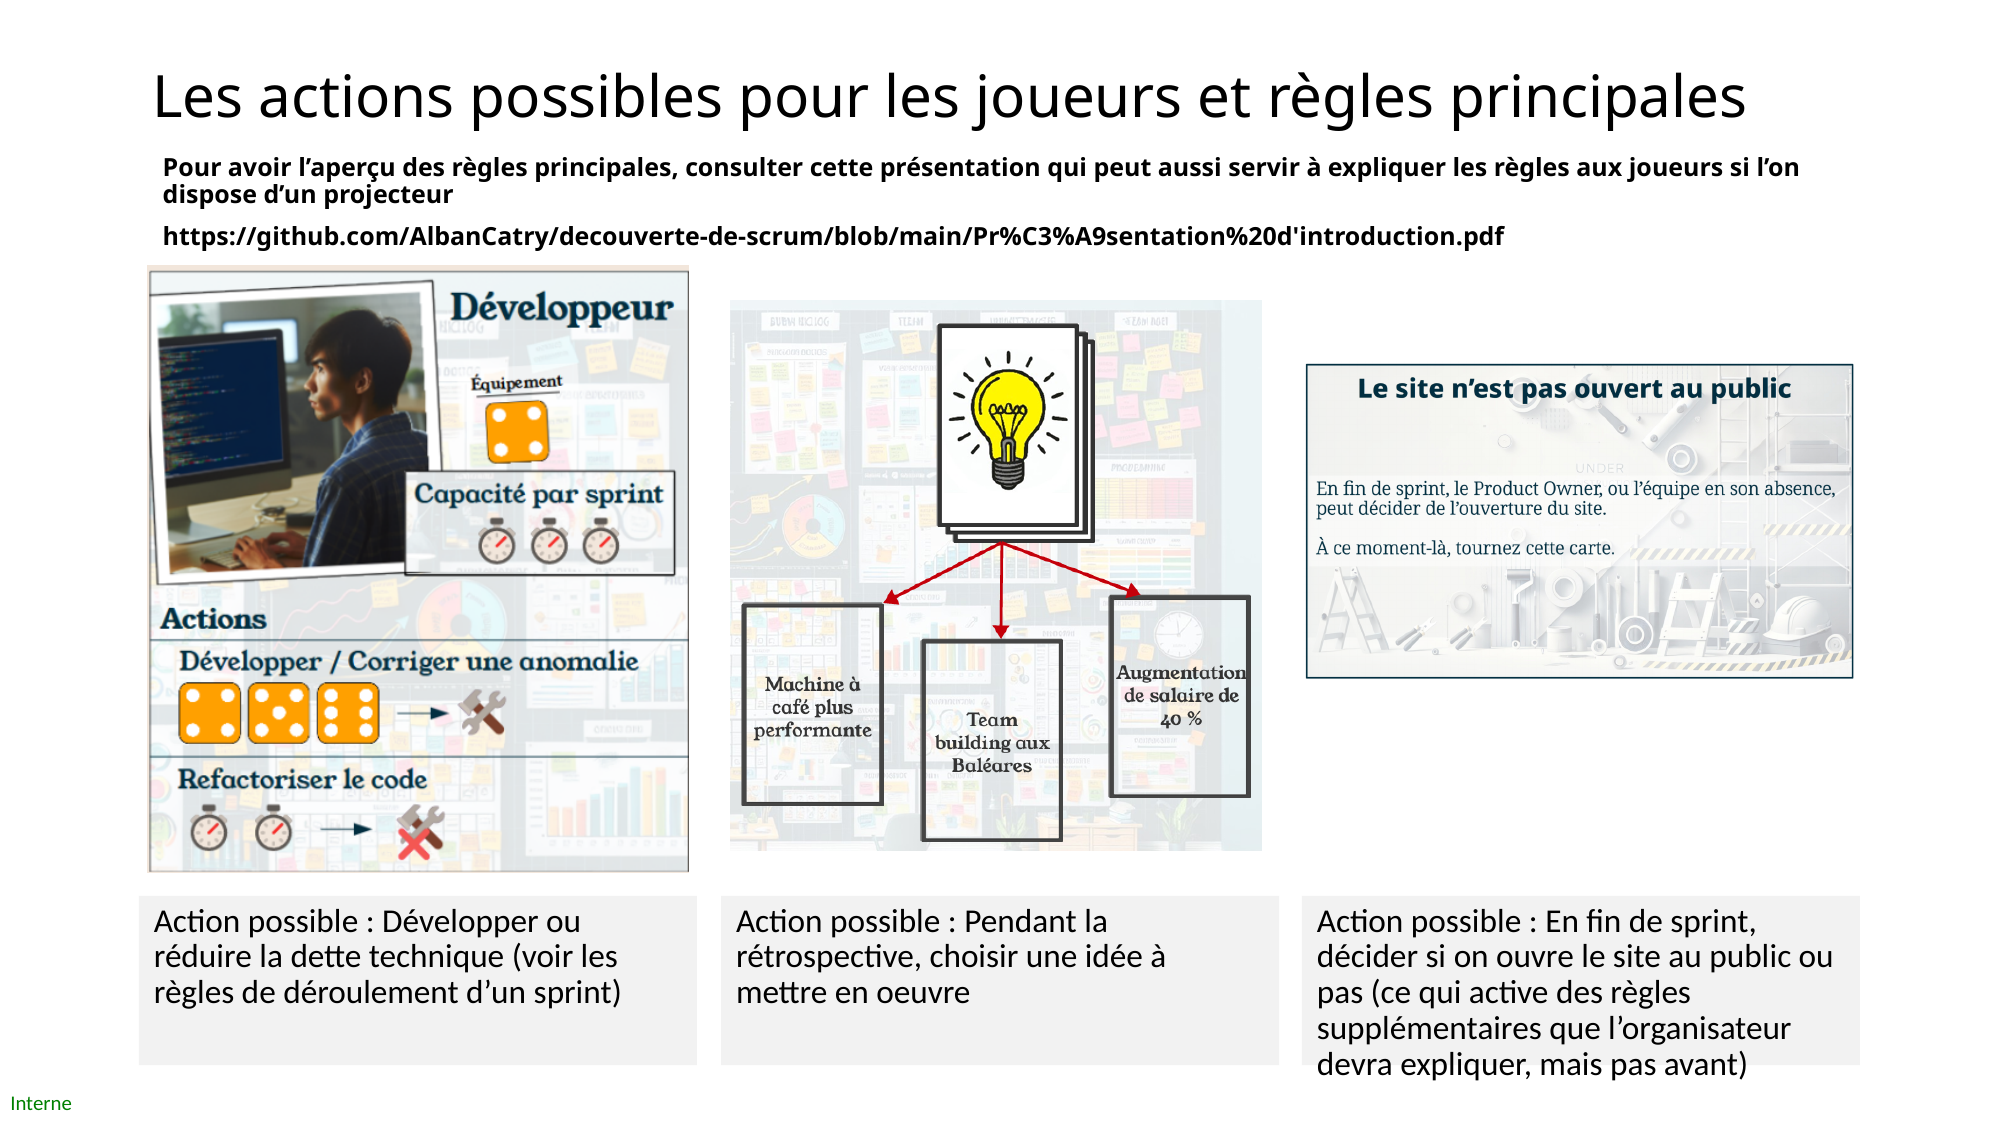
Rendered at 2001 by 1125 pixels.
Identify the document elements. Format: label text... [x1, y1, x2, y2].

list Action possible : En fin de sprint, décider si on ouvre le site au public ou pas (ce qui active des règles supplémentaires que l’organisateur devra expliquer, mais pas avant) [1301, 895, 1860, 1066]
text_box Pour avoir l’aperçu des règles principales, consulter cette présentation qui peut aussi servir à expliquer les règles aux joueurs si l’on dispose d’un projecteur https://github.com/AlbanCatry/decouverte-de-scrum/blob/main/Pr%C3%A9sentation%20d'introduction.pdf [147, 147, 1831, 491]
picture [1303, 361, 1855, 680]
list Action possible : Développer ou réduire la dette technique (voir les règles de déroulement d’un sprint) [138, 895, 697, 1066]
title Les actions possibles pour les joueurs et règles principales [137, 59, 1863, 278]
list Action possible : Pendant la rétrospective, choisir une idée à mettre en oeuvre [721, 895, 1280, 1066]
picture [147, 491, 689, 873]
picture [730, 491, 1262, 851]
